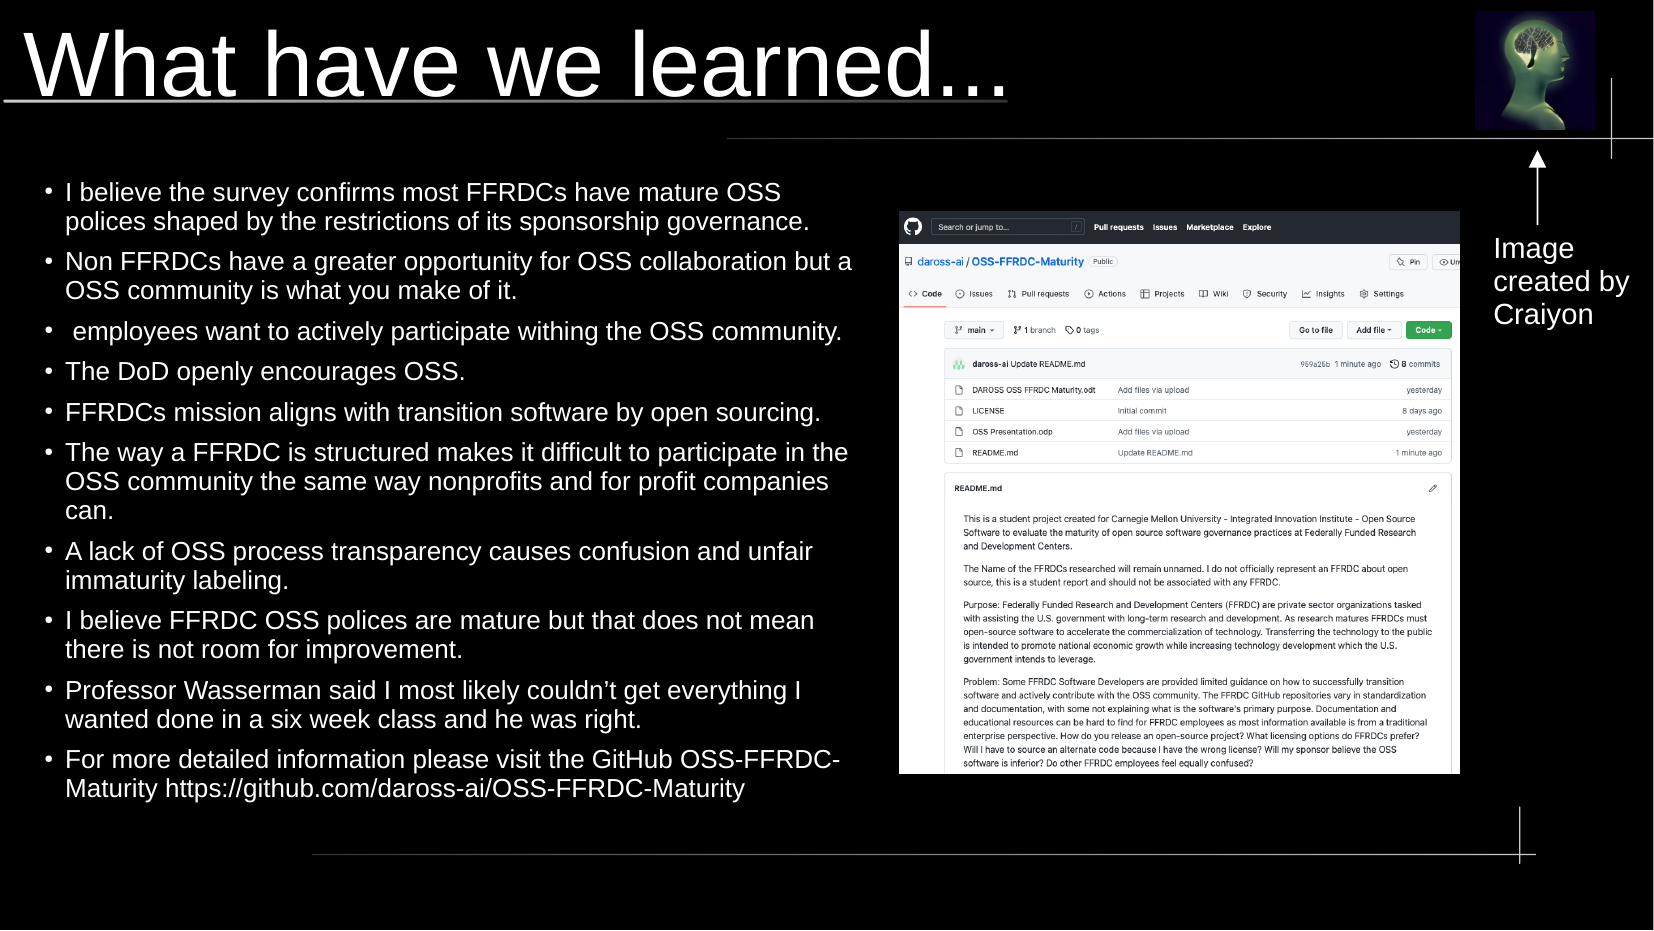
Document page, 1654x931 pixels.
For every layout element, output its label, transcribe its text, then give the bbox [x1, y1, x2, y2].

picture [899, 211, 1460, 774]
list I believe the survey confirms most FFRDCs have mature OSS polices shaped by the restrictions of its sponsorship governance. Non FFRDCs have a greater opportunity for OSS collaboration but a OSS community is what you make of it. employees want to actively participate withing the OSS community. The DoD openly encourages OSS. FFRDCs mission aligns with transition software by open sourcing. The way a FFRDC is structured makes it difficult to participate in the OSS community the same way nonprofits and for profit companies can. A lack of OSS process transparency causes confusion and unfair immaturity labeling. I believe FFRDC OSS polices are mature but that does not mean there is not room for improvement. Professor Wasserman said I most likely couldn’t get everything I wanted done in a six week class and he was right. For more detailed information please visit the GitHub OSS-FFRDC-Maturity https://github.com/daross-ai/OSS-FFRDC-Maturity [37, 177, 855, 816]
picture [1475, 11, 1595, 130]
title What have we learned... [23, 11, 1475, 119]
text_box Image created by Craiyon [1478, 225, 1654, 339]
